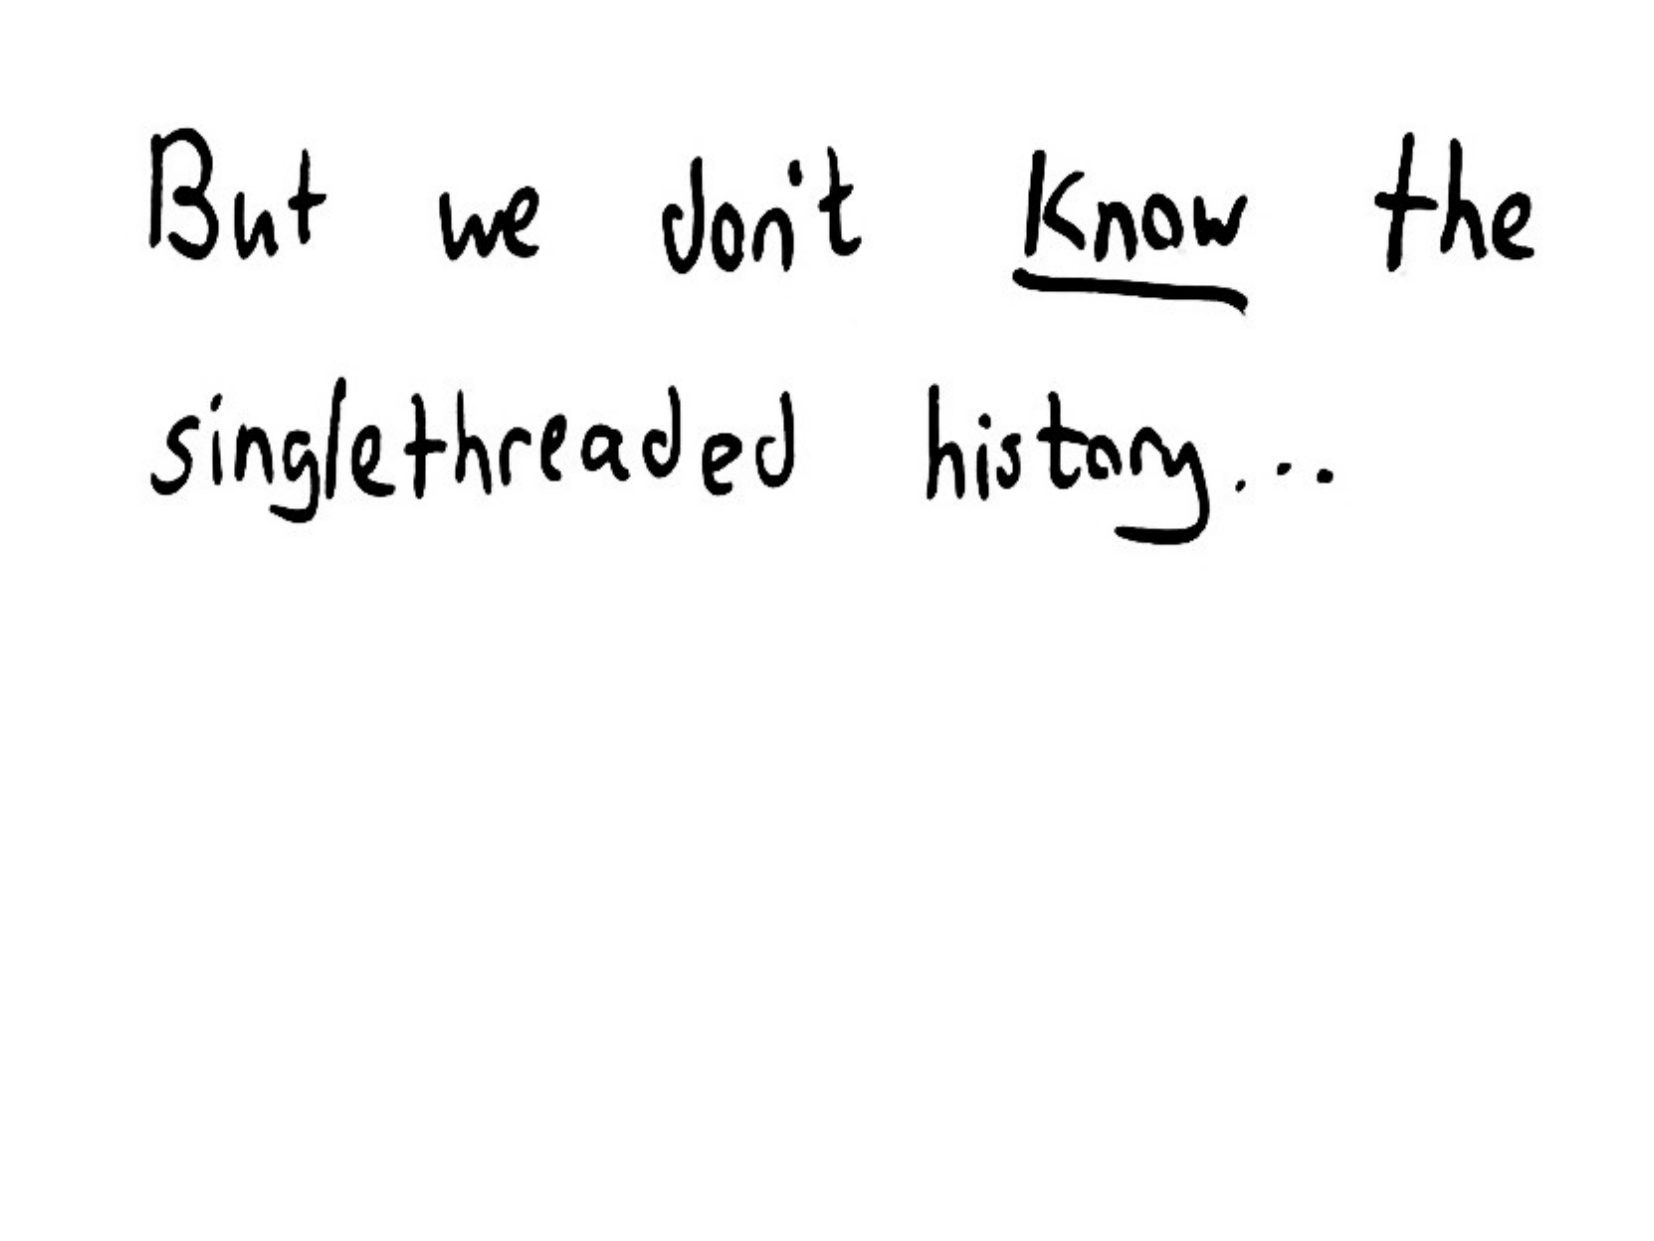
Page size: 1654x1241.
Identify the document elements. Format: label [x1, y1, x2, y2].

picture [30, 59, 1630, 616]
